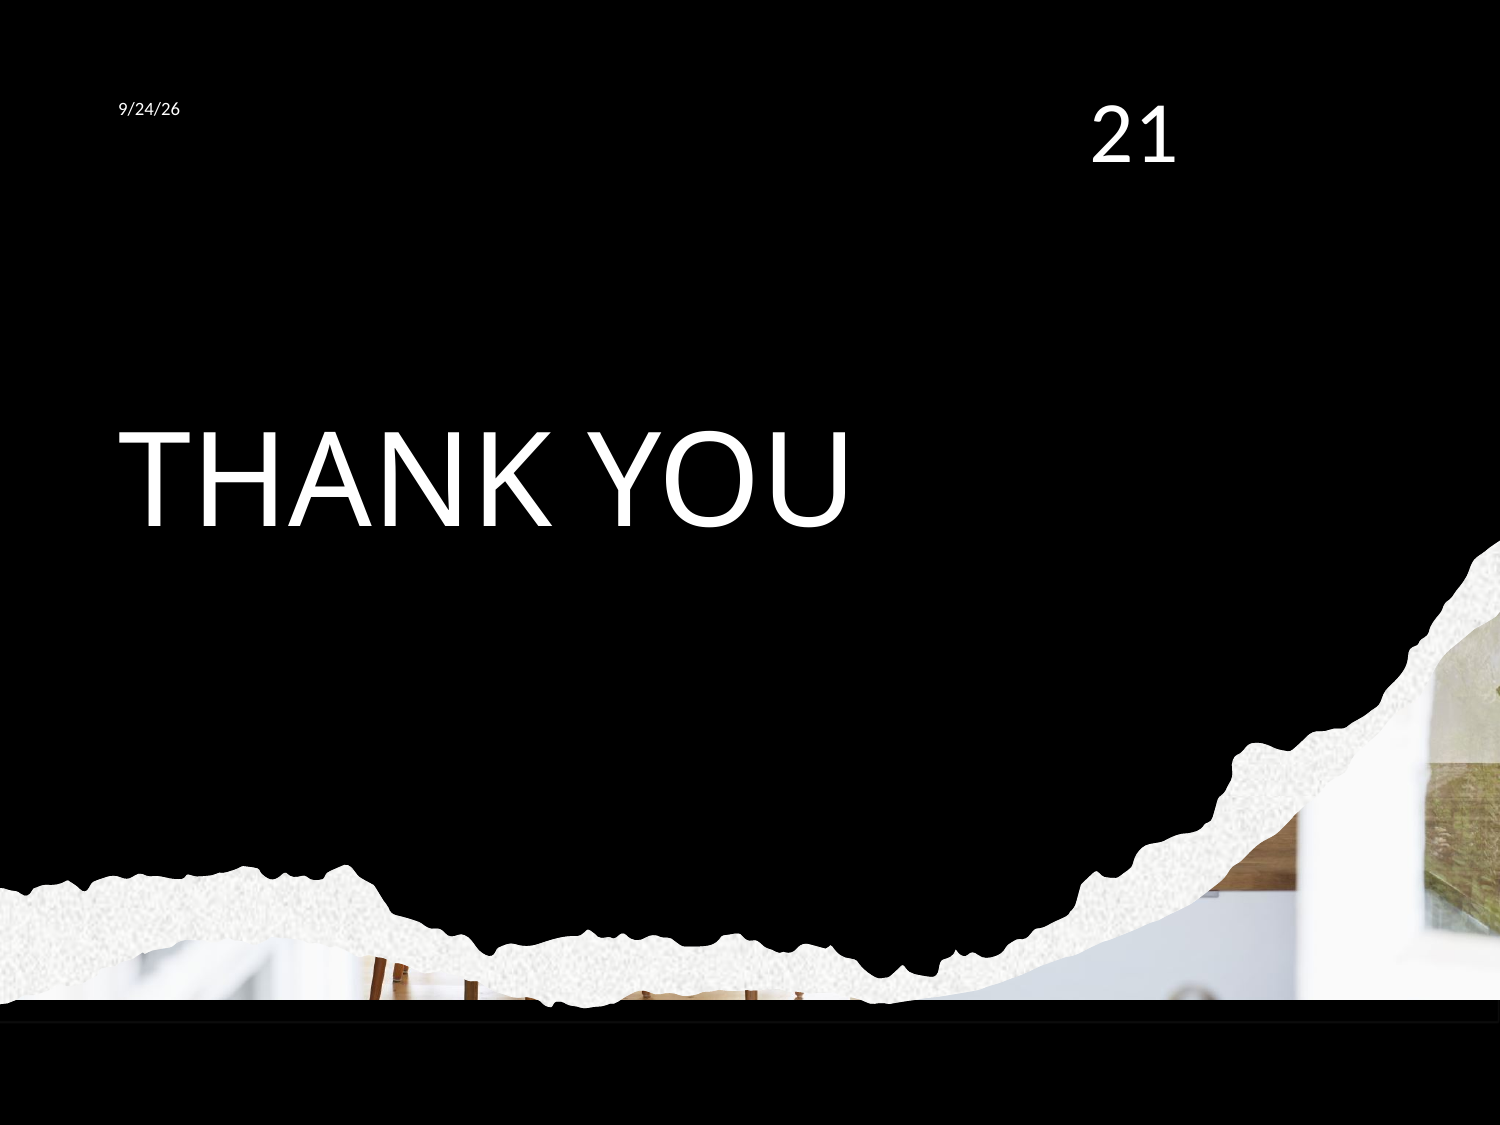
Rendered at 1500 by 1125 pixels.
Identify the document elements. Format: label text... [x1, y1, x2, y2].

text_box [0, 0, 1500, 1125]
text_box 5/31/2025 [103, 78, 441, 139]
picture [987, 613, 1500, 1000]
picture [921, 993, 966, 1000]
picture [622, 990, 858, 1000]
title THANK YOU [103, 183, 967, 563]
picture [18, 937, 535, 1000]
